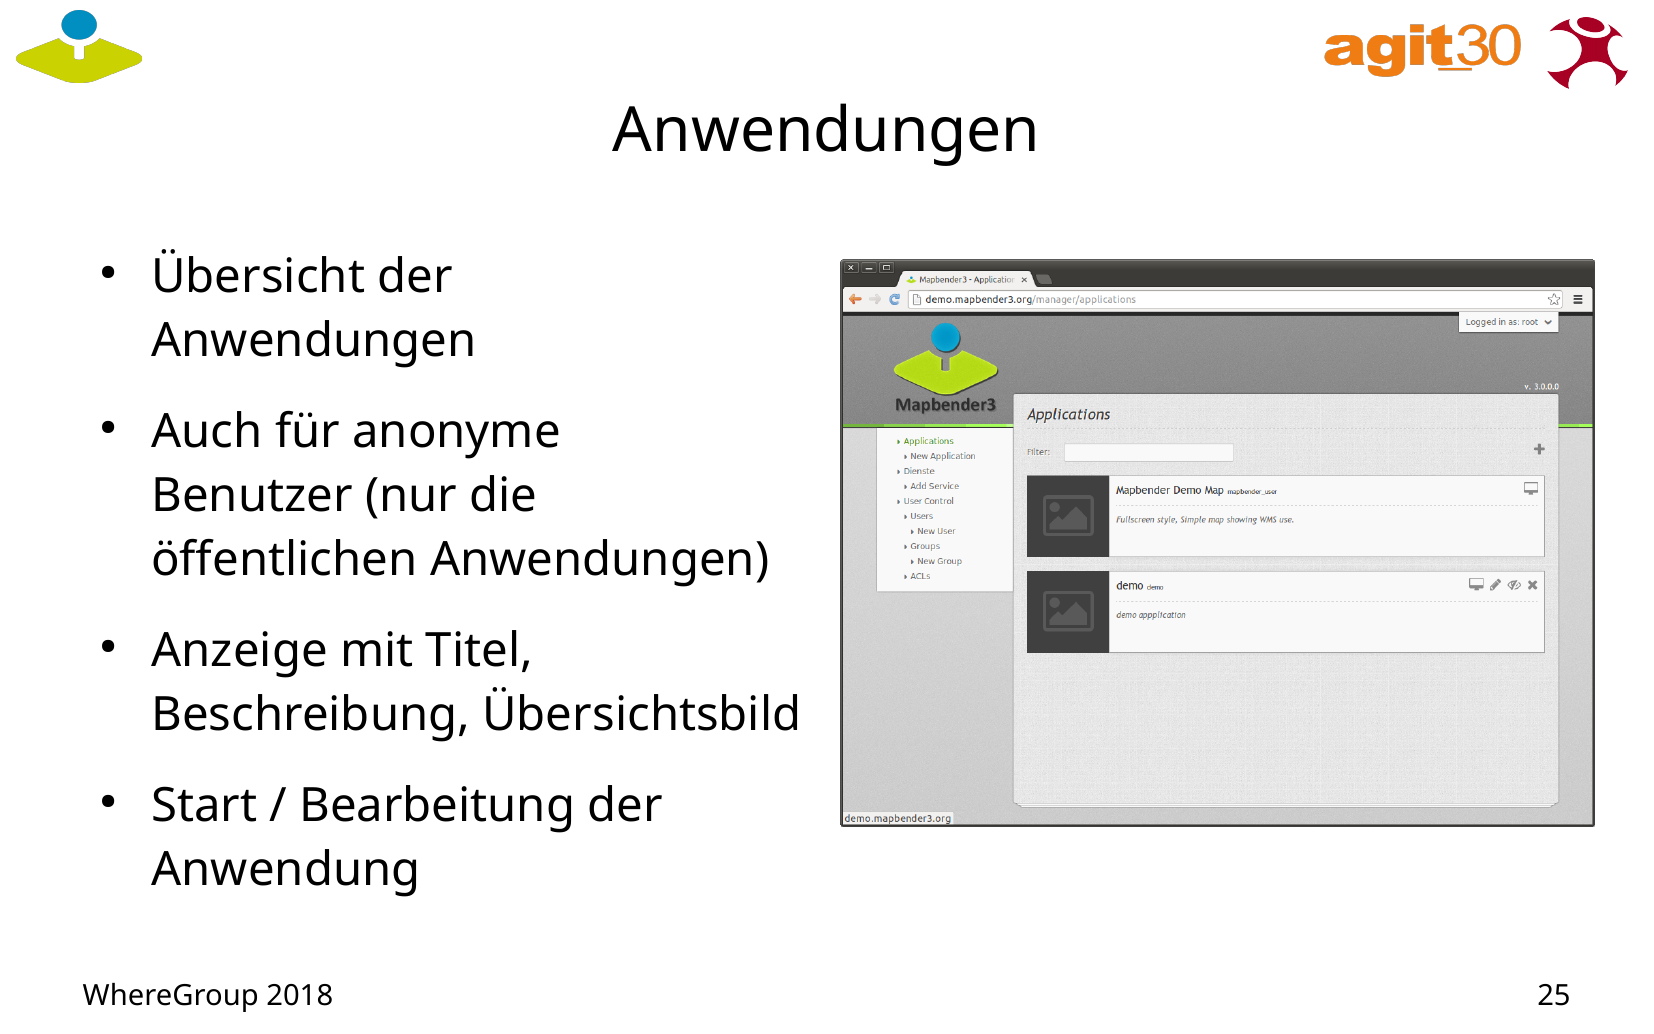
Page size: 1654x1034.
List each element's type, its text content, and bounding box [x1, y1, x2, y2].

picture [1322, 21, 1524, 41]
picture [16, 10, 142, 83]
title Anwendungen [82, 41, 1571, 214]
picture [1547, 17, 1628, 89]
picture [840, 259, 1595, 827]
list Übersicht der Anwendungen Auch für anonyme Benutzer (nur die öffentlichen Anwendungen) Anzeige mit Titel, Beschreibung, Übersichtsbild Start / Bearbeitung der Anwendung [82, 241, 809, 955]
